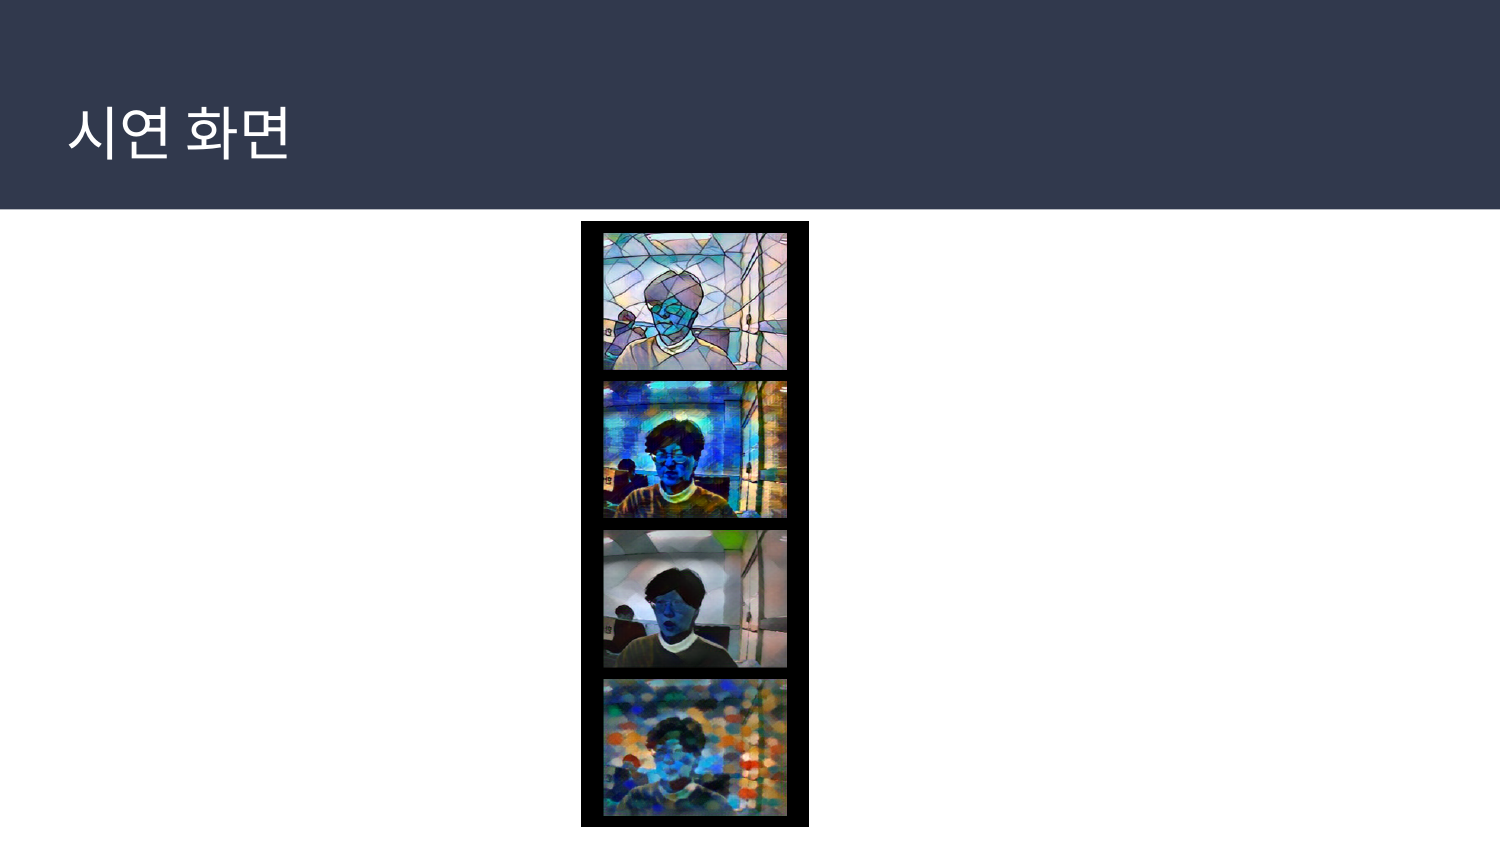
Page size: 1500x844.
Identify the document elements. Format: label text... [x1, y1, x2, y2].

picture [581, 221, 809, 827]
title 시연 화면 [51, 82, 1449, 185]
